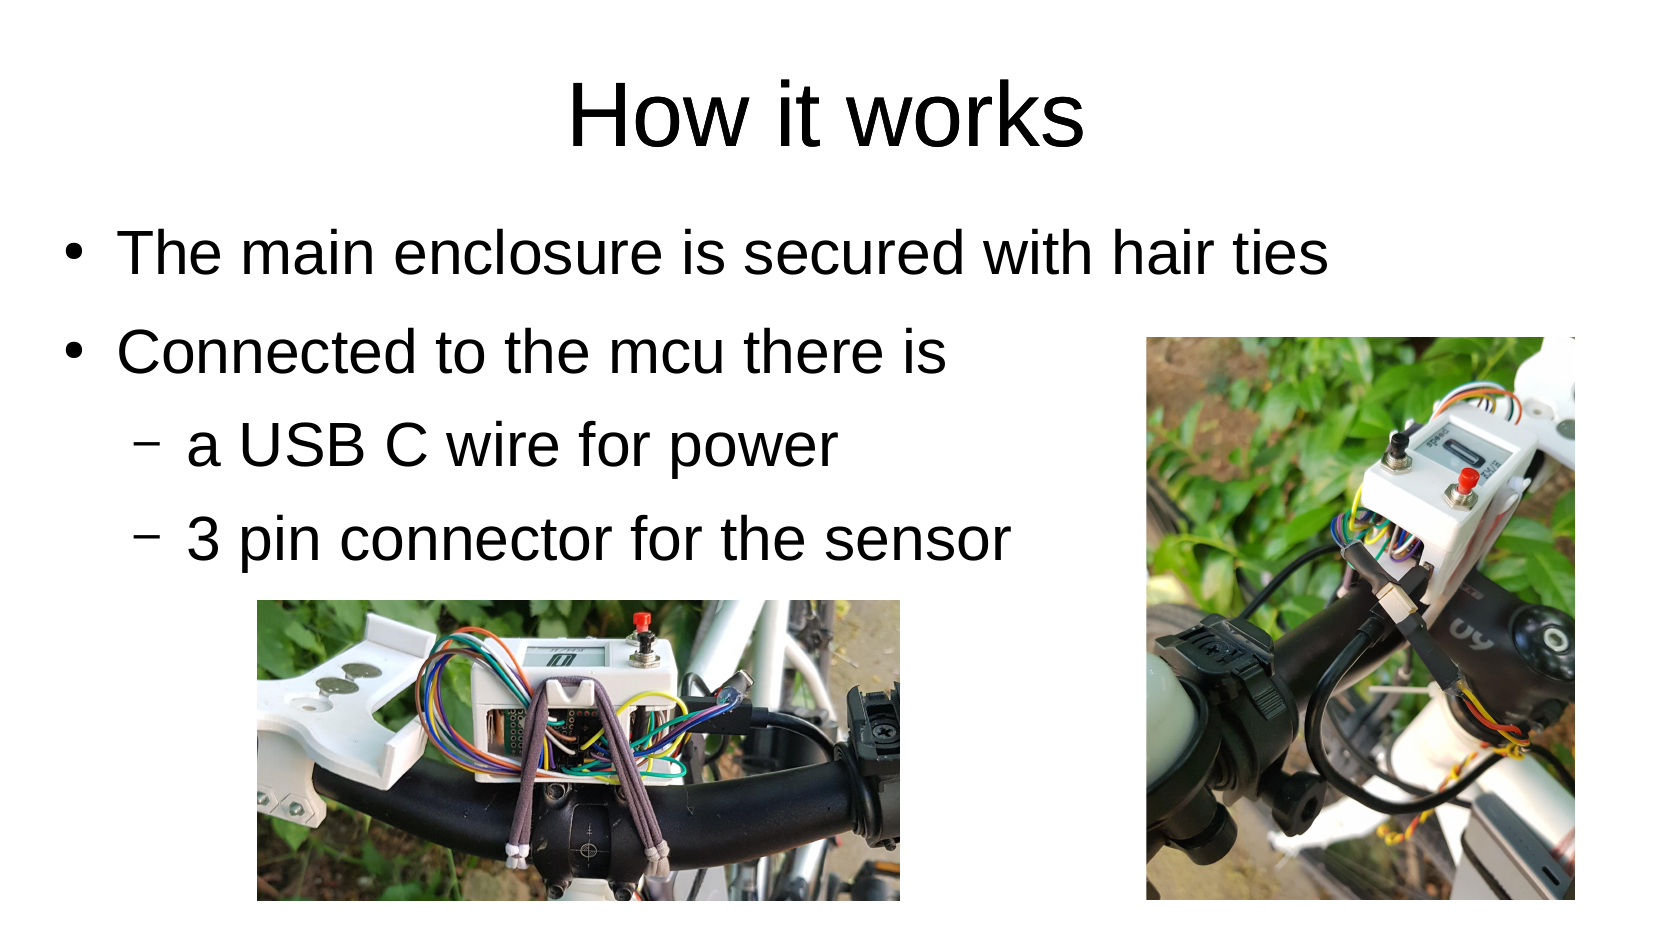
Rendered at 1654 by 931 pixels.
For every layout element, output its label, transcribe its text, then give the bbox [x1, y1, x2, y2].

title How it works [82, 37, 1571, 193]
list The main enclosure is secured with hair ties Connected to the mcu there is a USB C wire for power 3 pin connector for the sensor [45, 217, 1613, 863]
picture [1146, 337, 1576, 901]
picture [257, 600, 901, 901]
